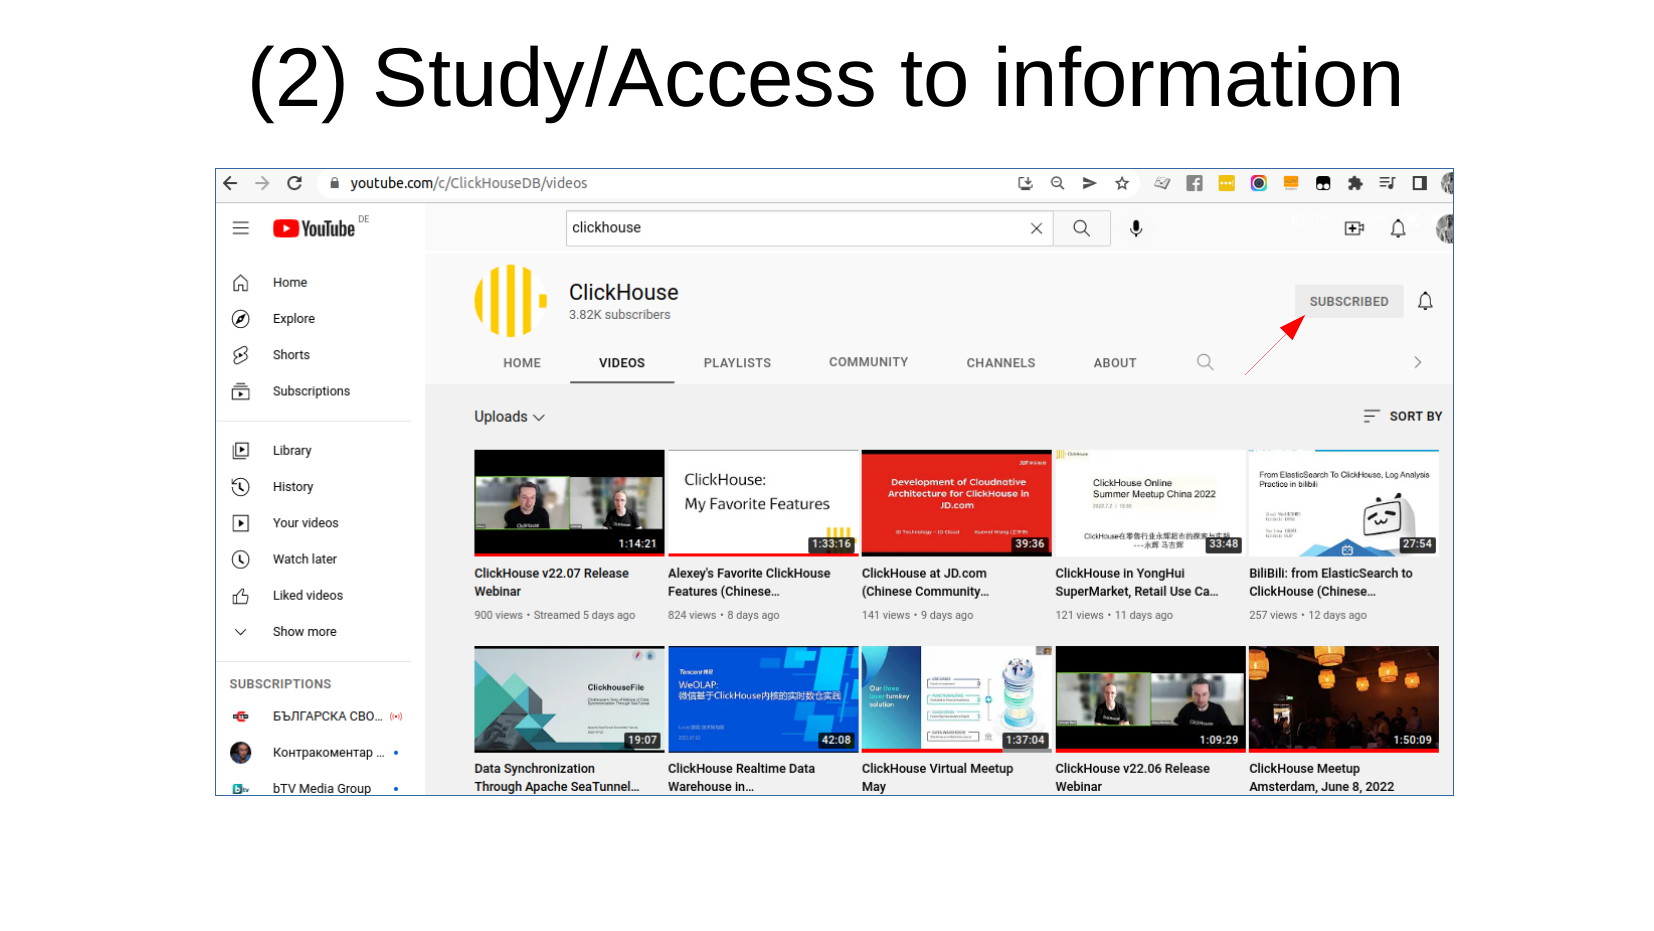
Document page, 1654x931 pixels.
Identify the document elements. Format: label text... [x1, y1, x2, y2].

picture [215, 168, 1454, 796]
title (2) Study/Access to information [82, 0, 1571, 156]
